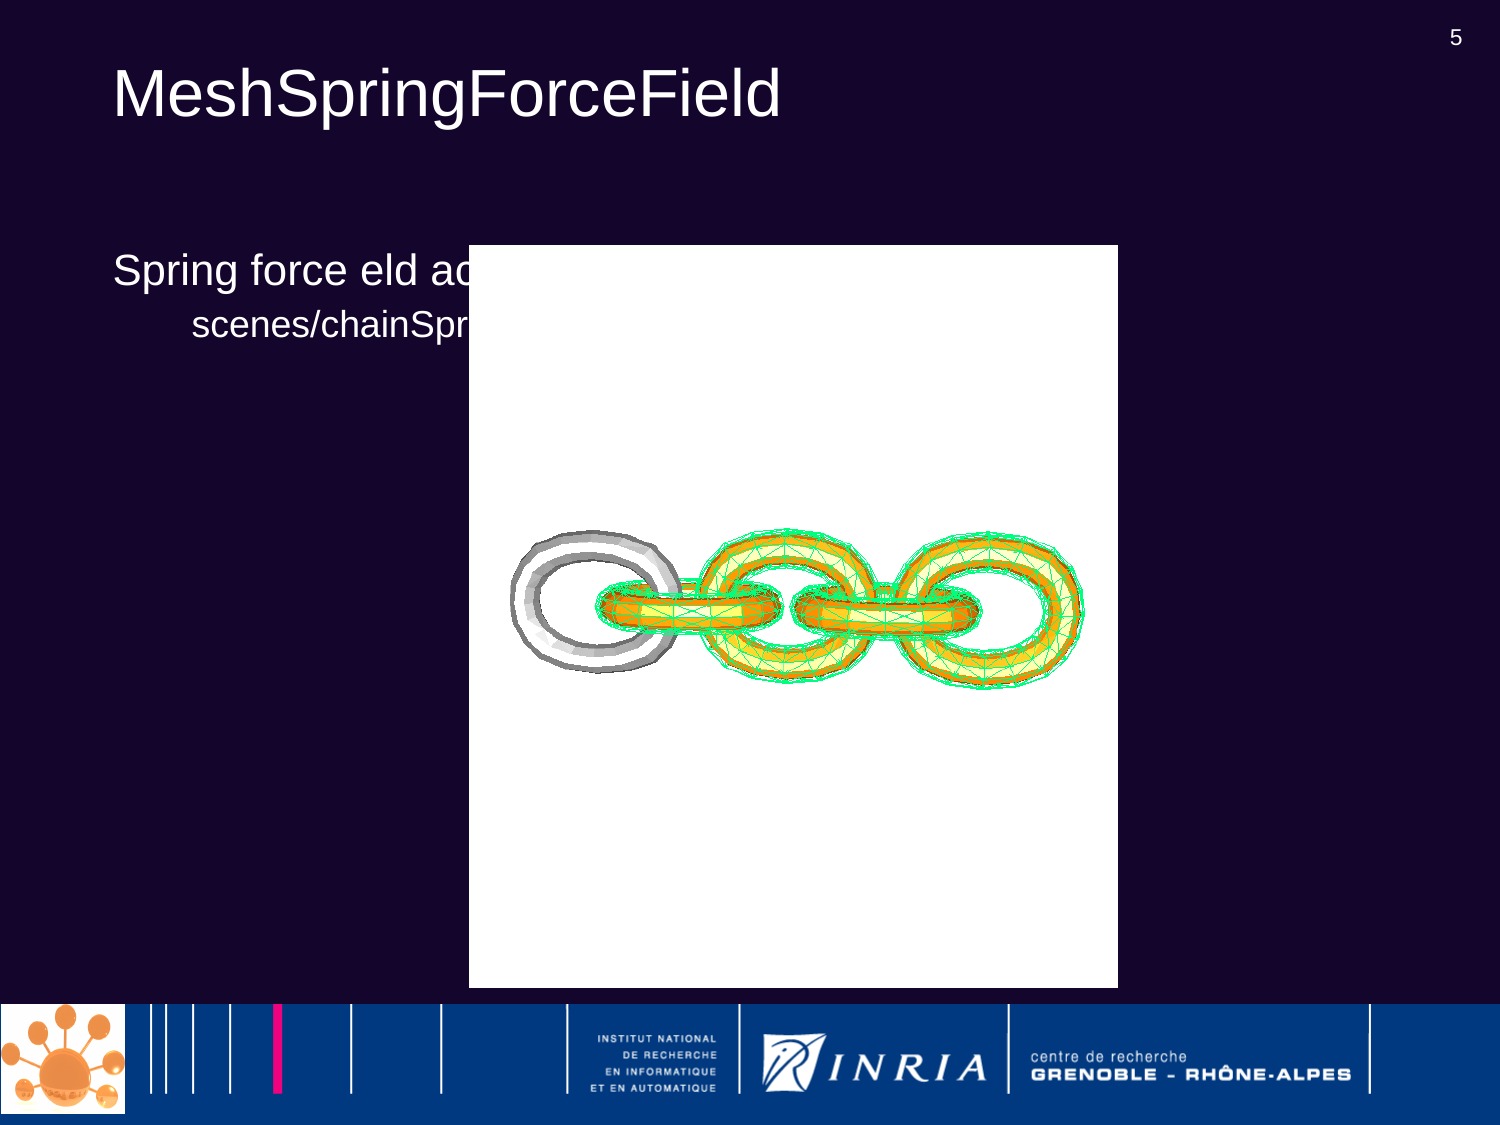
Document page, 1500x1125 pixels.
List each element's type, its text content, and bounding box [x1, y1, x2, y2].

picture [422, 245, 1468, 988]
title MeshSpringForceField [112, 0, 1474, 188]
list Spring force eld acting along the edges of a mesh scenes/chainSpring.scn [112, 245, 422, 988]
picture [0, 1004, 1500, 1125]
